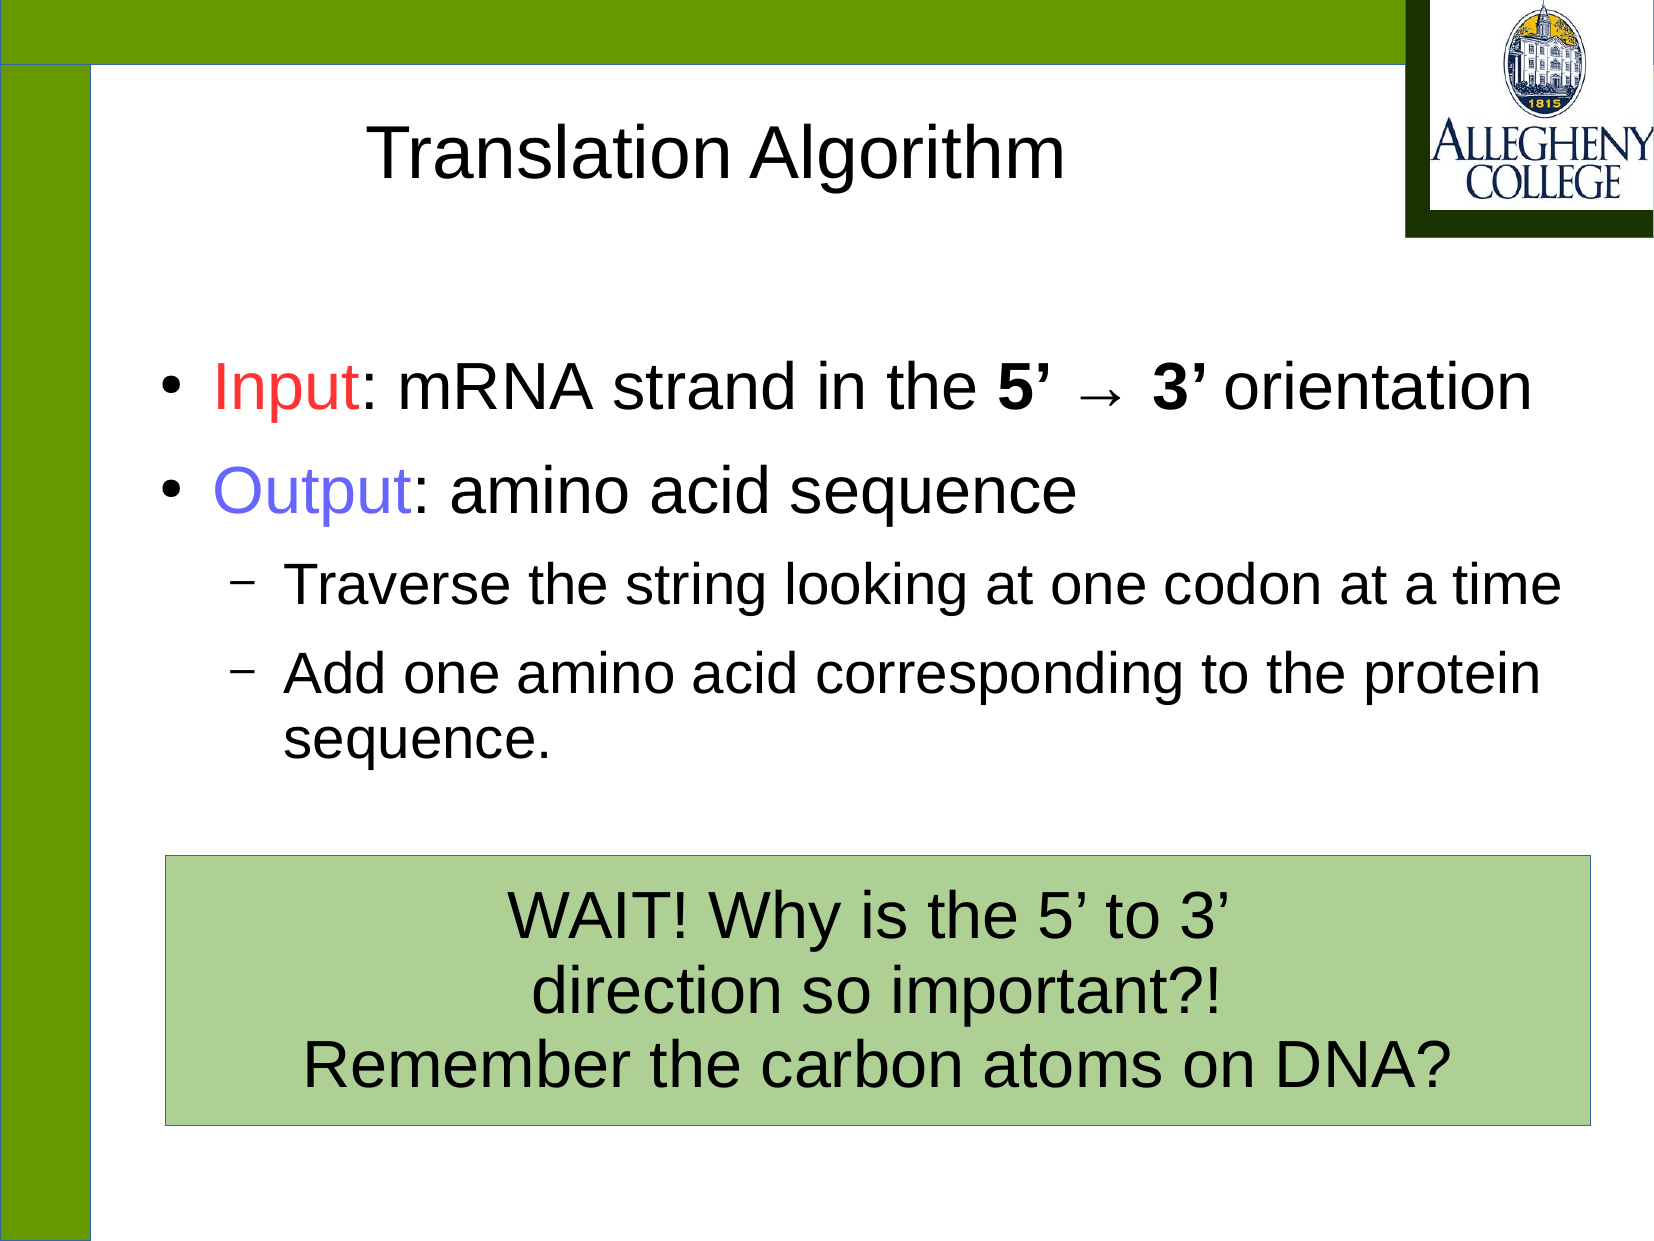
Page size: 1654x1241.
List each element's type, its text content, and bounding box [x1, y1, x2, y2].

text_box [0, 0, 1654, 1241]
picture [1430, 0, 1654, 210]
text_box WAIT! Why is the 5’ to 3’ direction so important?! Remember the carbon atoms on DNA? [165, 855, 1591, 1126]
title Translation Algorithm [112, 65, 1321, 257]
list Input: mRNA strand in the 5’ → 3’ orientation Output: amino acid sequence Traverse the string looking at one codon at a time Add one amino acid corresponding to the protein sequence. [141, 349, 1630, 901]
